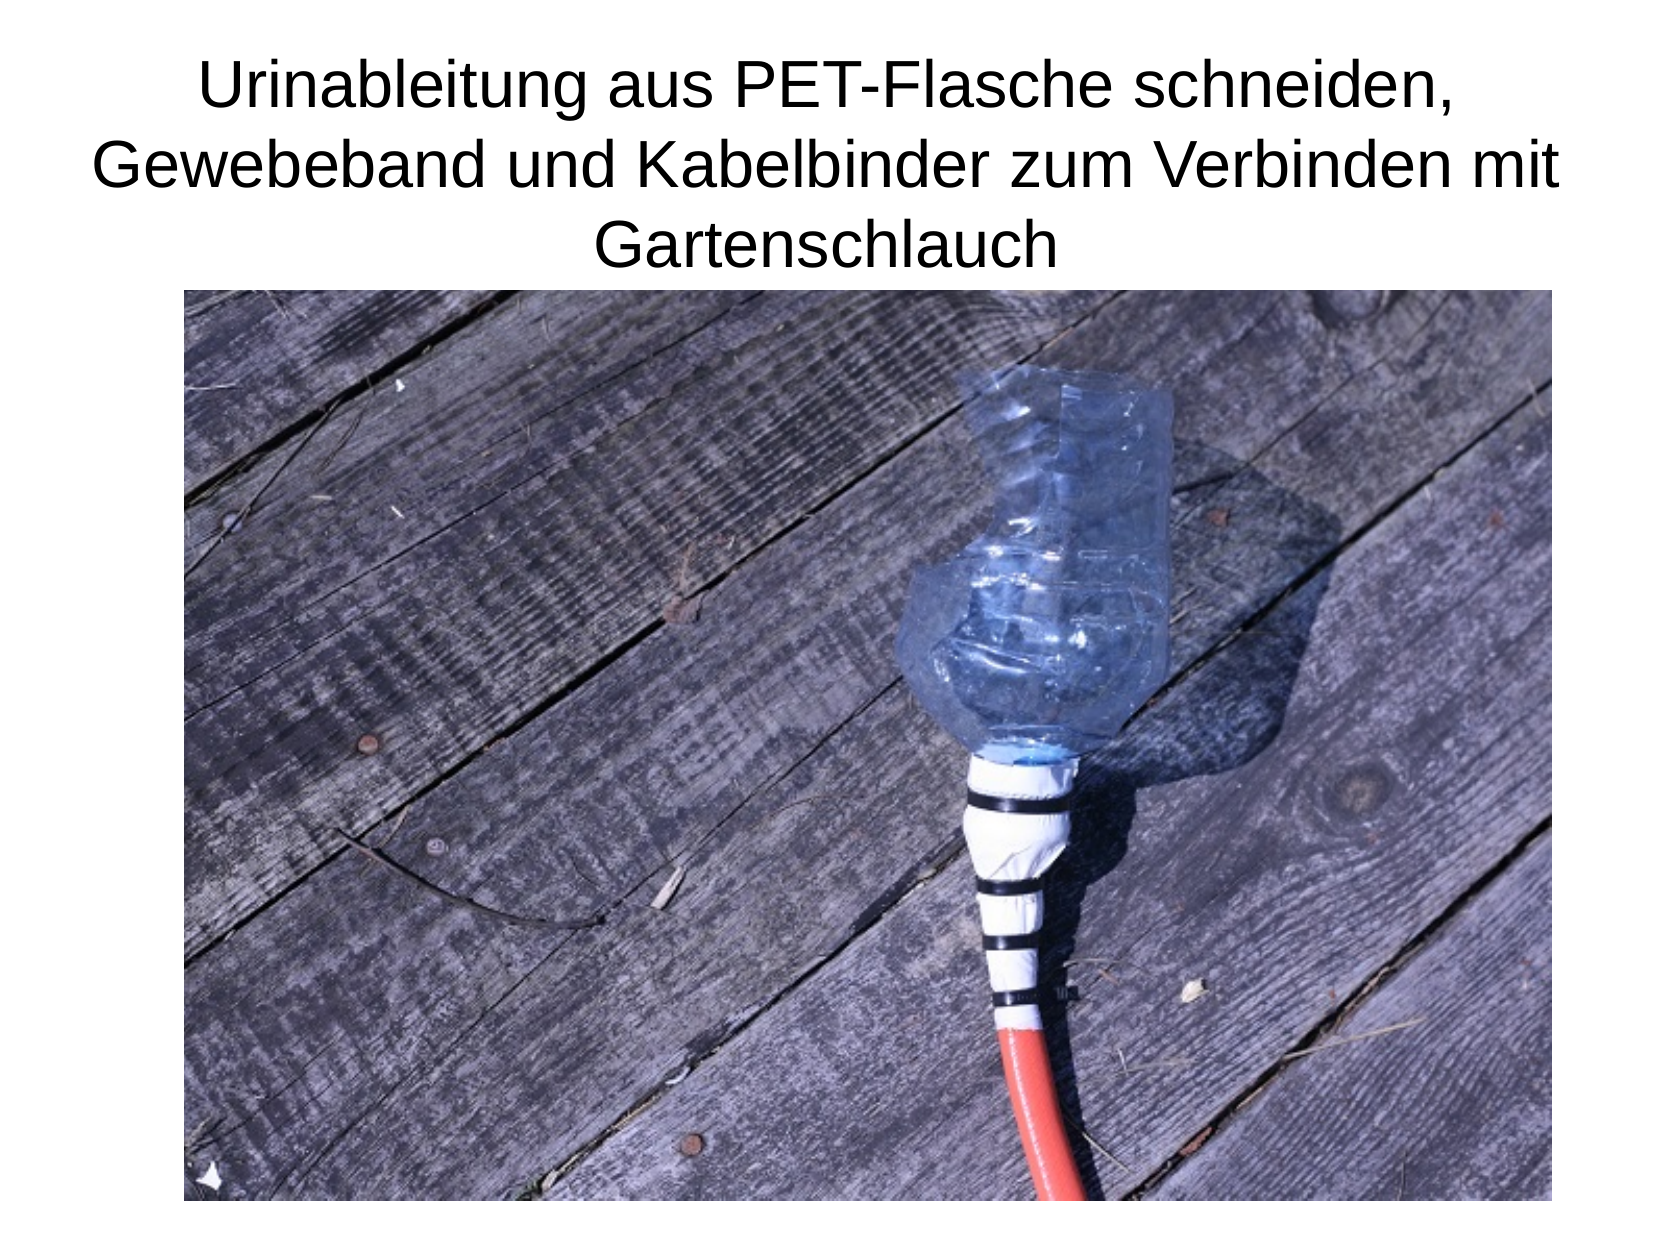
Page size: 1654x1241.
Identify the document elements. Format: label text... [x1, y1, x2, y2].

title Urinableitung aus PET-Flasche schneiden, Gewebeband und Kabelbinder zum Verbinden mit Gartenschlauch [82, 40, 1571, 266]
picture [184, 290, 1552, 1201]
